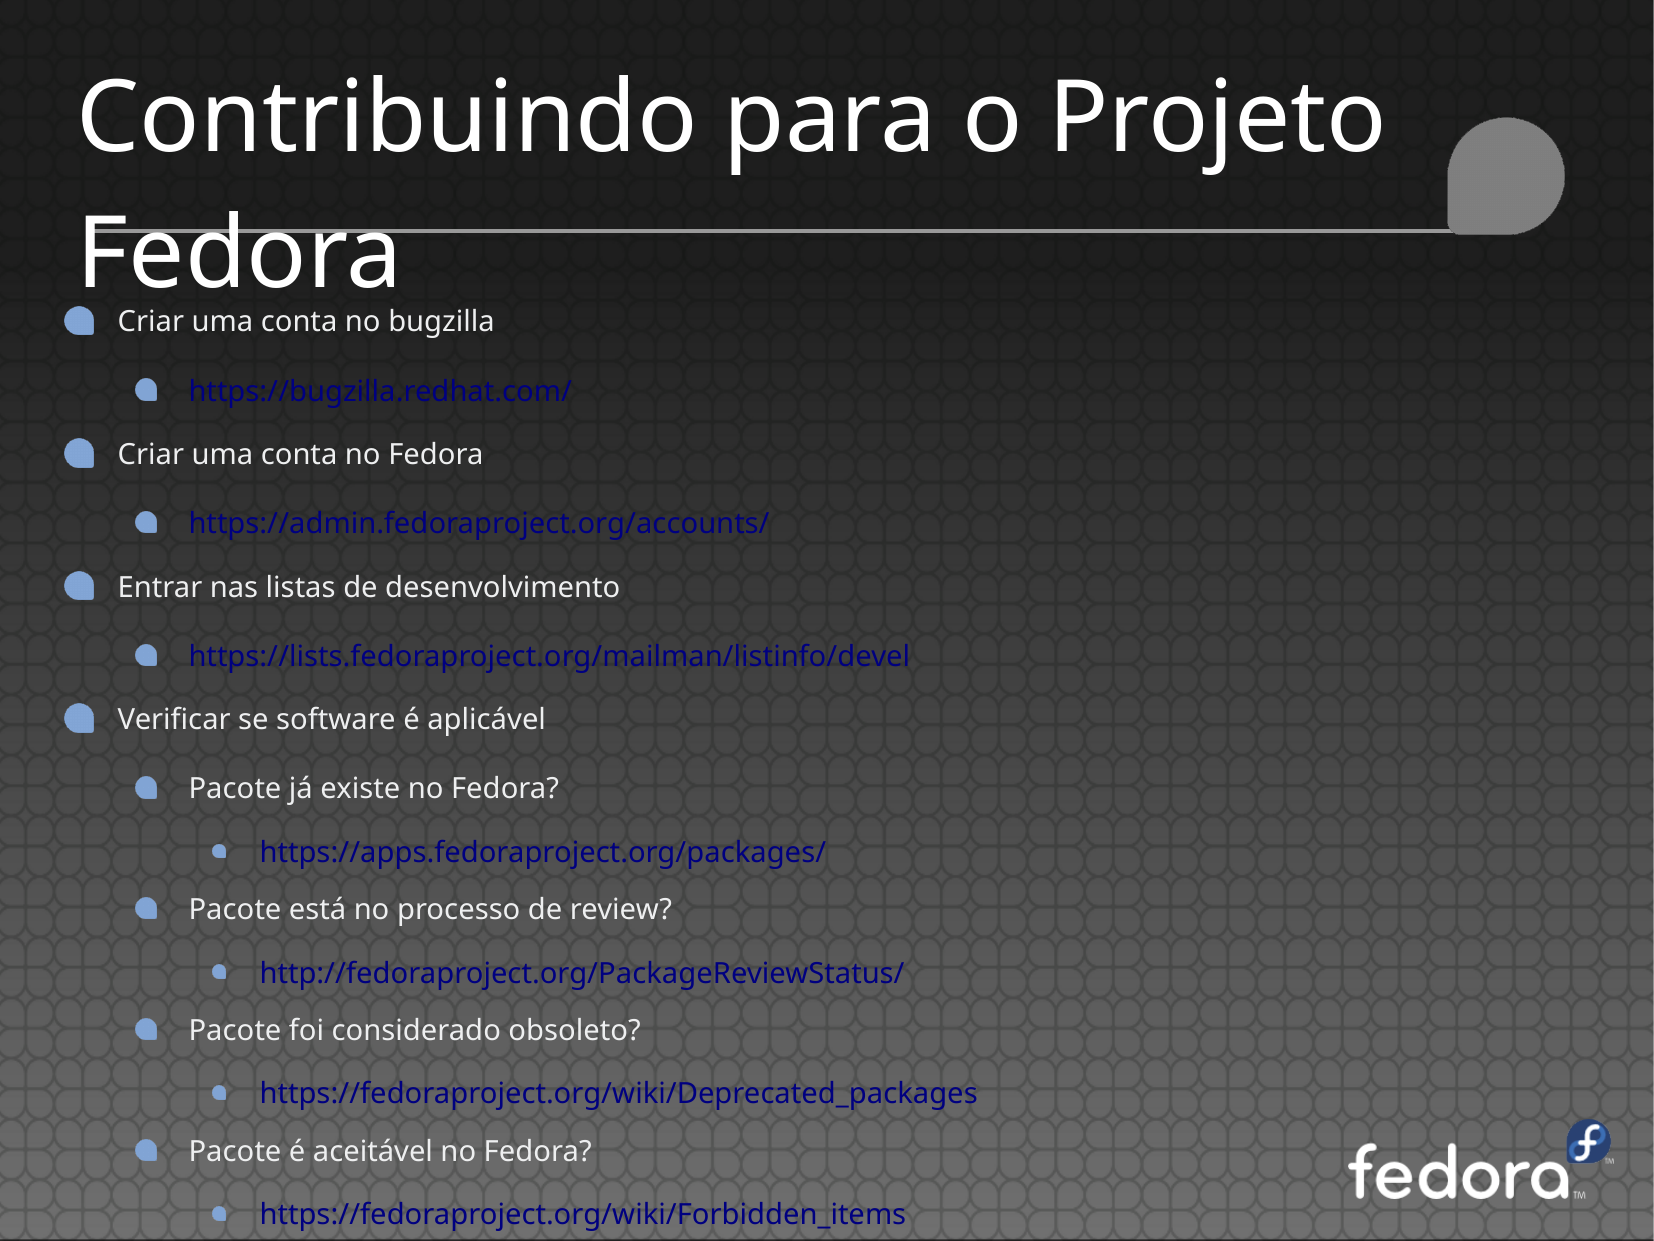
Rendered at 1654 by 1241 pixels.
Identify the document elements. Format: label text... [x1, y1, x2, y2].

picture [0, 0, 1654, 1241]
title Contribuindo para o Projeto Fedora [76, 78, 1566, 283]
list Criar uma conta no bugzilla https://bugzilla.redhat.com/ Criar uma conta no Fedora https://admin.fedoraproject.org/accounts/ Entrar nas listas de desenvolvimento https://lists.fedoraproject.org/mailman/listinfo/devel Verificar se software é aplicável Pacote já existe no Fedora? https://apps.fedoraproject.org/packages/ Pacote está no processo de review? http://fedoraproject.org/PackageReviewStatus/ Pacote foi considerado obsoleto? https://fedoraproject.org/wiki/Deprecated_packages Pacote é aceitável no Fedora? https://fedoraproject.org/wiki/Forbidden_items [46, 300, 1536, 1203]
